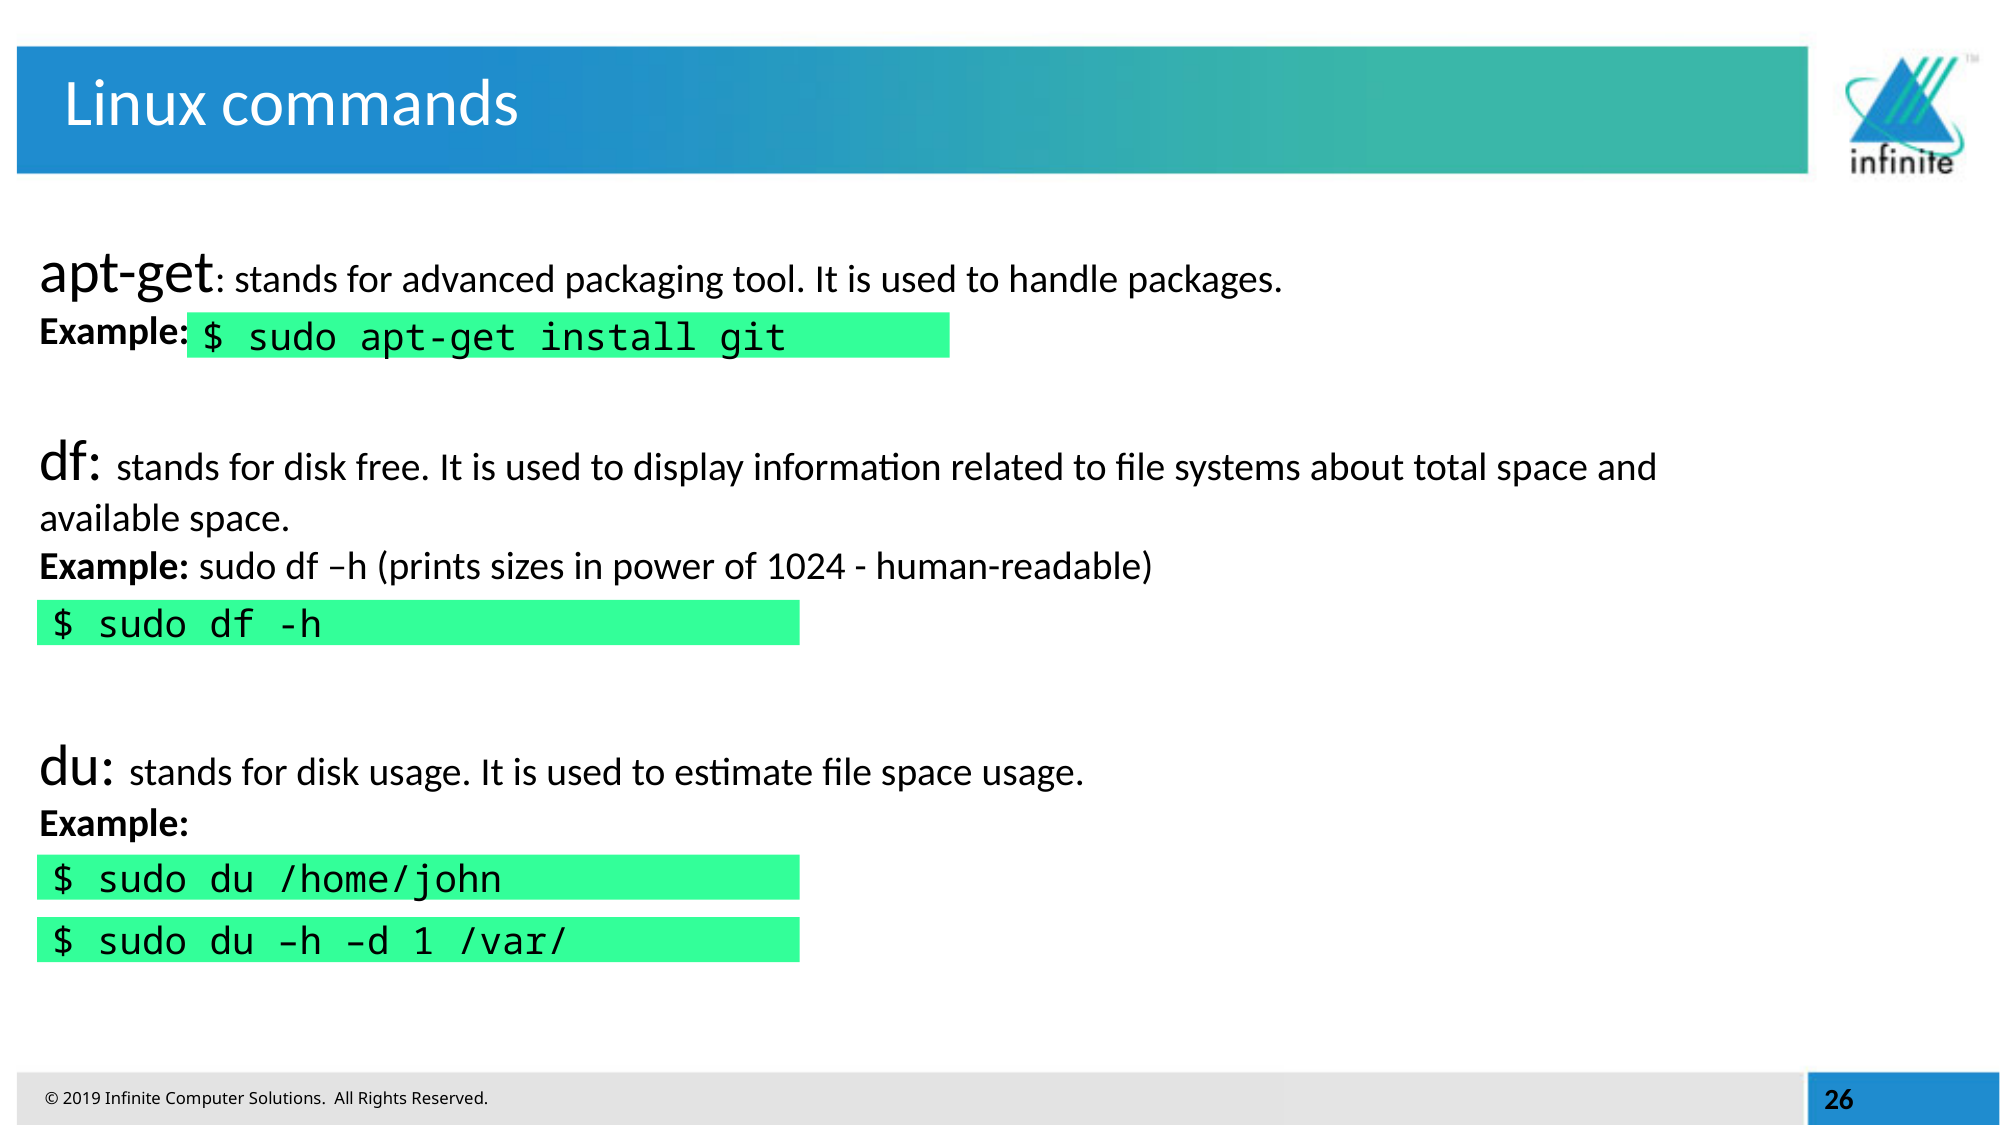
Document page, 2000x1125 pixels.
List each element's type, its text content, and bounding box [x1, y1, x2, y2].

text_box $ sudo du /home/john [37, 854, 800, 900]
text_box $ sudo du –h –d 1 /var/ [37, 917, 800, 963]
text_box $ sudo df -h [37, 599, 800, 646]
title Linux commands [49, 51, 1913, 182]
text_box $ sudo apt-get install git [187, 312, 950, 358]
slide_number <number> [1662, 1073, 2000, 1125]
text_box apt-get: stands for advanced packaging tool. It is used to handle packages. Example: df: stands for disk free. It is used to display information related to file systems about total space and available space. Example: sudo df –h (prints sizes in power of 1024 - human-readable) du: stands for disk usage. It is used to estimate file space usage. Example: [24, 224, 1813, 1087]
picture [16, 0, 2000, 1125]
